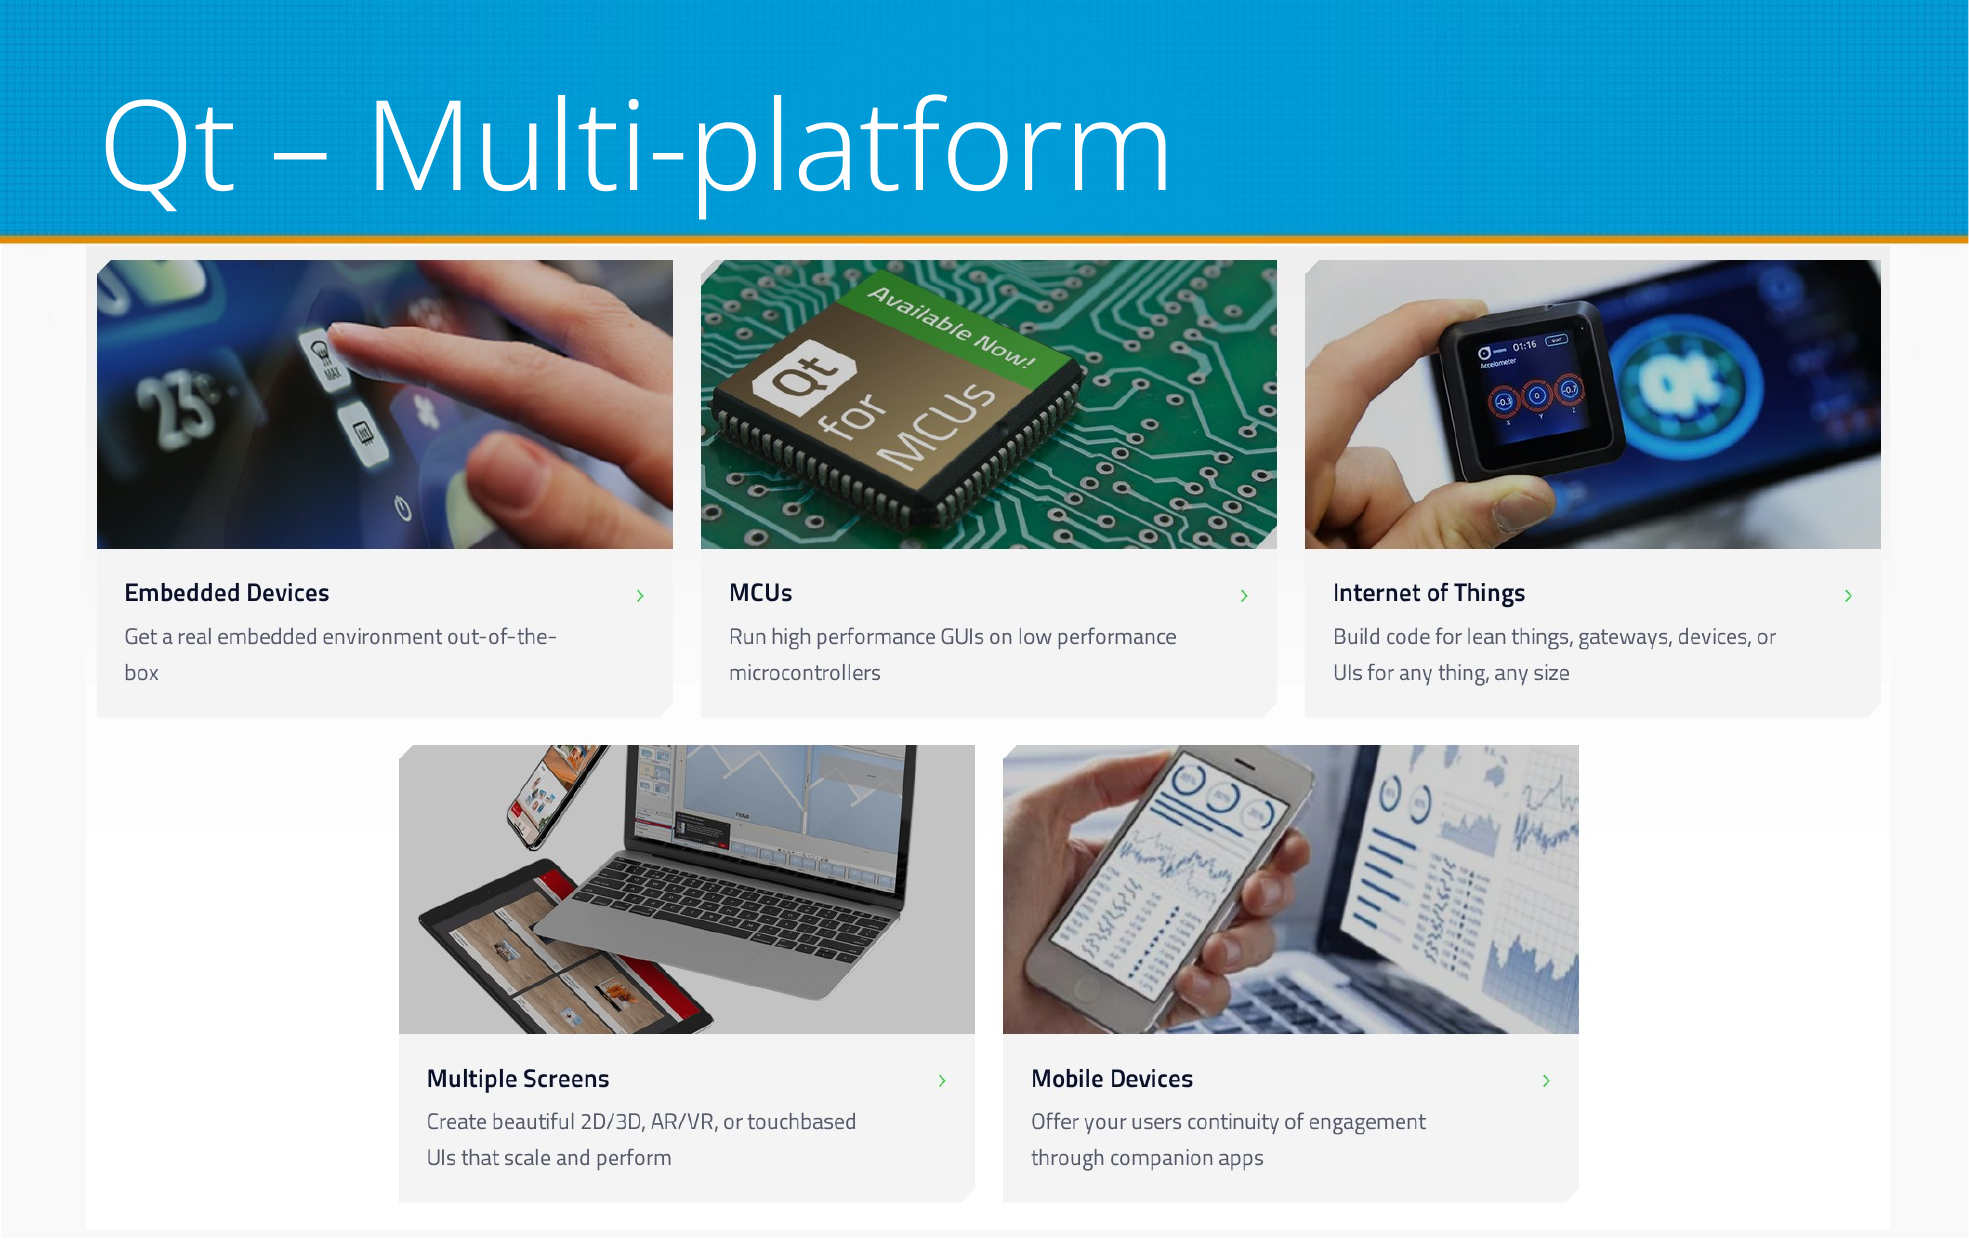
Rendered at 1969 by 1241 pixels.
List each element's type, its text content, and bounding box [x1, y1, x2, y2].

picture [0, 233, 1969, 1241]
title Qt – Multi-platform [98, 19, 1870, 227]
